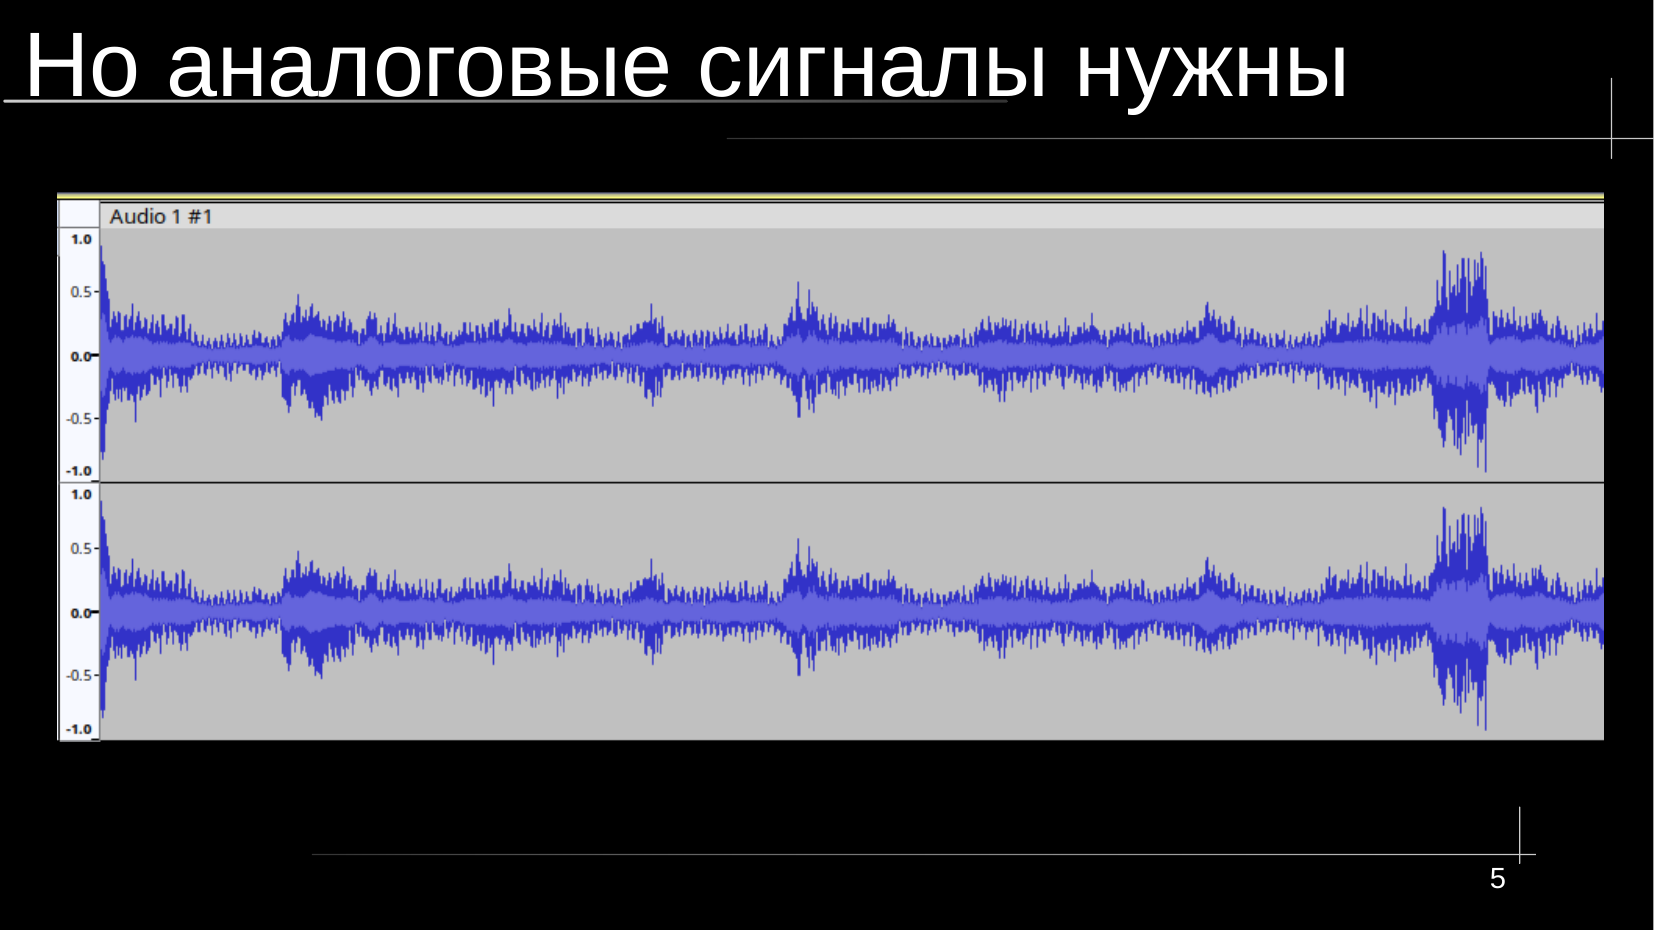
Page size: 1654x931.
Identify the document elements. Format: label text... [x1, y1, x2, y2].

title Но аналоговые сигналы нужны [23, 11, 1589, 119]
picture [57, 191, 1604, 742]
